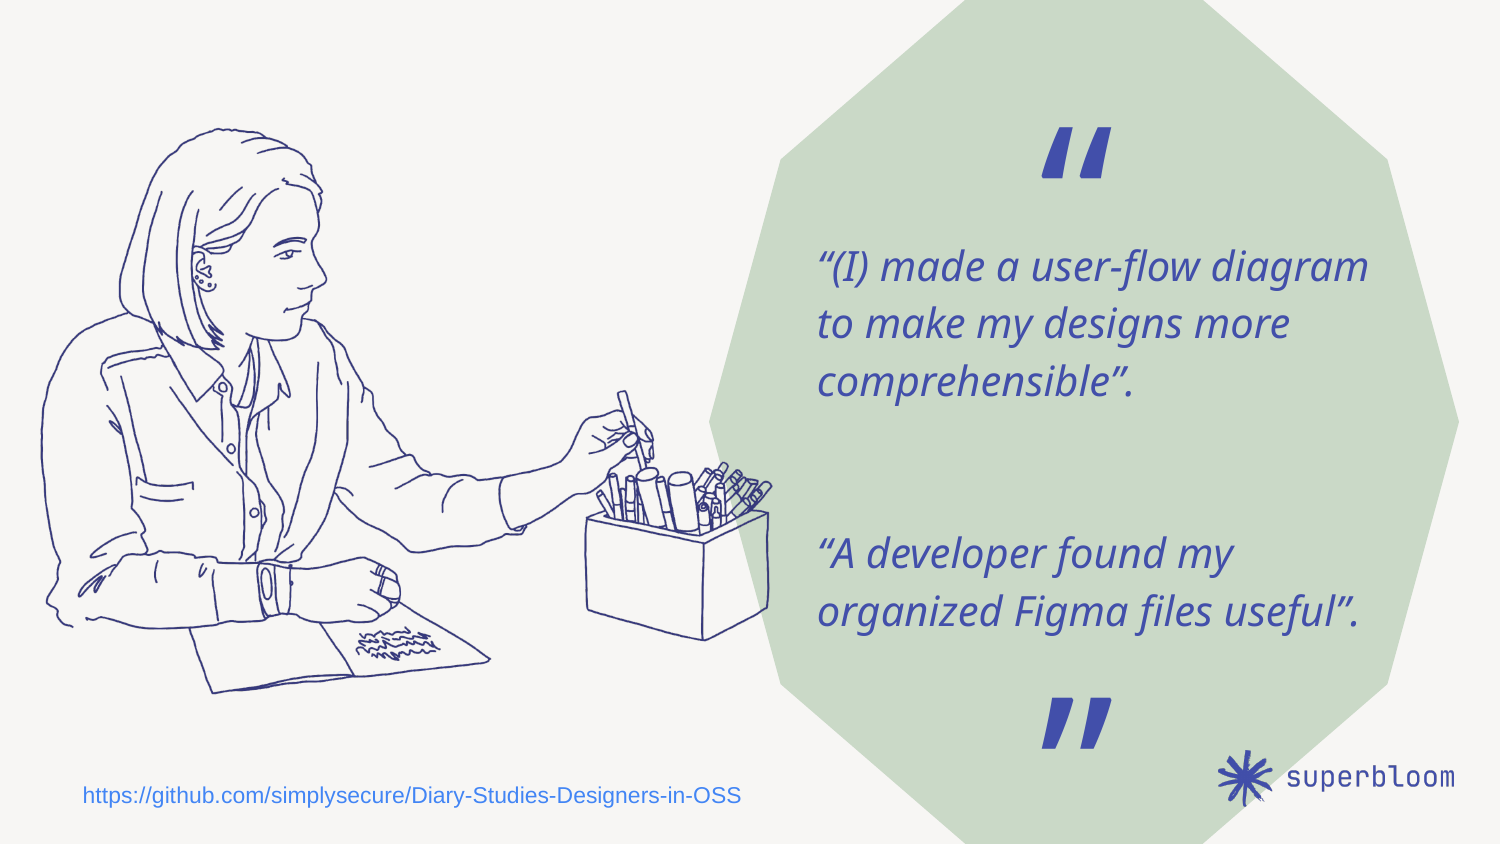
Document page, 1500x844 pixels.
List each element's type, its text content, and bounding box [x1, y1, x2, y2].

picture [1218, 750, 1454, 807]
picture [0, 123, 802, 721]
text_box https://github.com/simplysecure/Diary-Studies-Designers-in-OSS [67, 765, 786, 824]
text_box “(I) made a user-flow diagram to make my designs more comprehensible”. “A developer found my organized Figma files useful”. [802, 216, 1404, 708]
